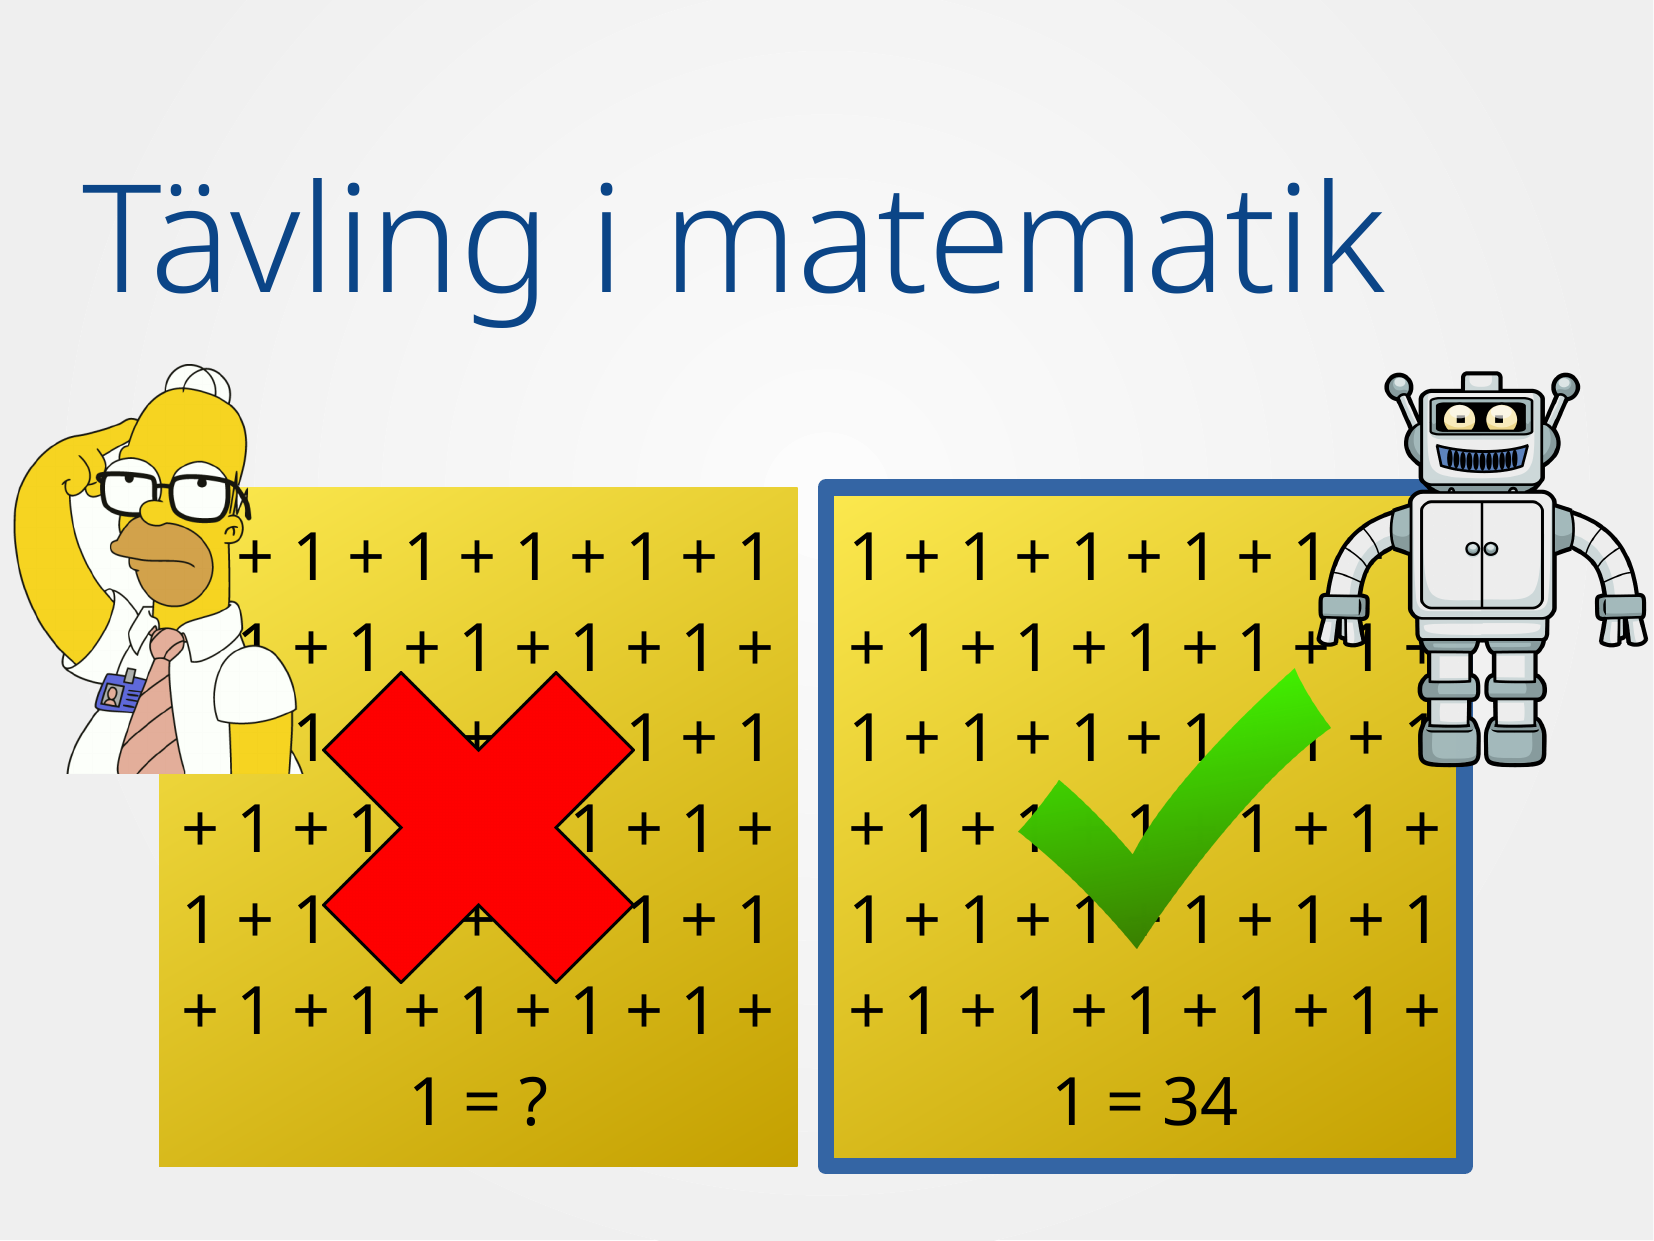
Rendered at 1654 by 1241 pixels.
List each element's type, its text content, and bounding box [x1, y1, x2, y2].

picture [1018, 364, 1653, 949]
list 1 + 1 + 1 + 1 + 1 + 1 + 1 + 1 + 1 + 1 + 1 + 1 + 1 + 1 + 1 + 1 + 1 + 1 + 1 + 1 + 1 + 1 + 1 + 1 + 1 + 1 + 1 + 1 + 1 + 1 + 1 + 1 + 1 + 1 = ? [159, 487, 798, 1167]
list 1 + 1 + 1 + 1 + 1 + 1 + 1 + 1 + 1 + 1 + 1 + 1 + 1 + 1 + 1 + 1 + 1 + 1 + 1 + 1 + 1 + 1 + 1 + 1 + 1 + 1 + 1 + 1 + 1 + 1 + 1 + 1 + 1 + 1 = 34 [825, 487, 1465, 1167]
picture [0, 364, 313, 774]
picture [322, 671, 635, 984]
title Tävling i matematik [82, 80, 1654, 337]
